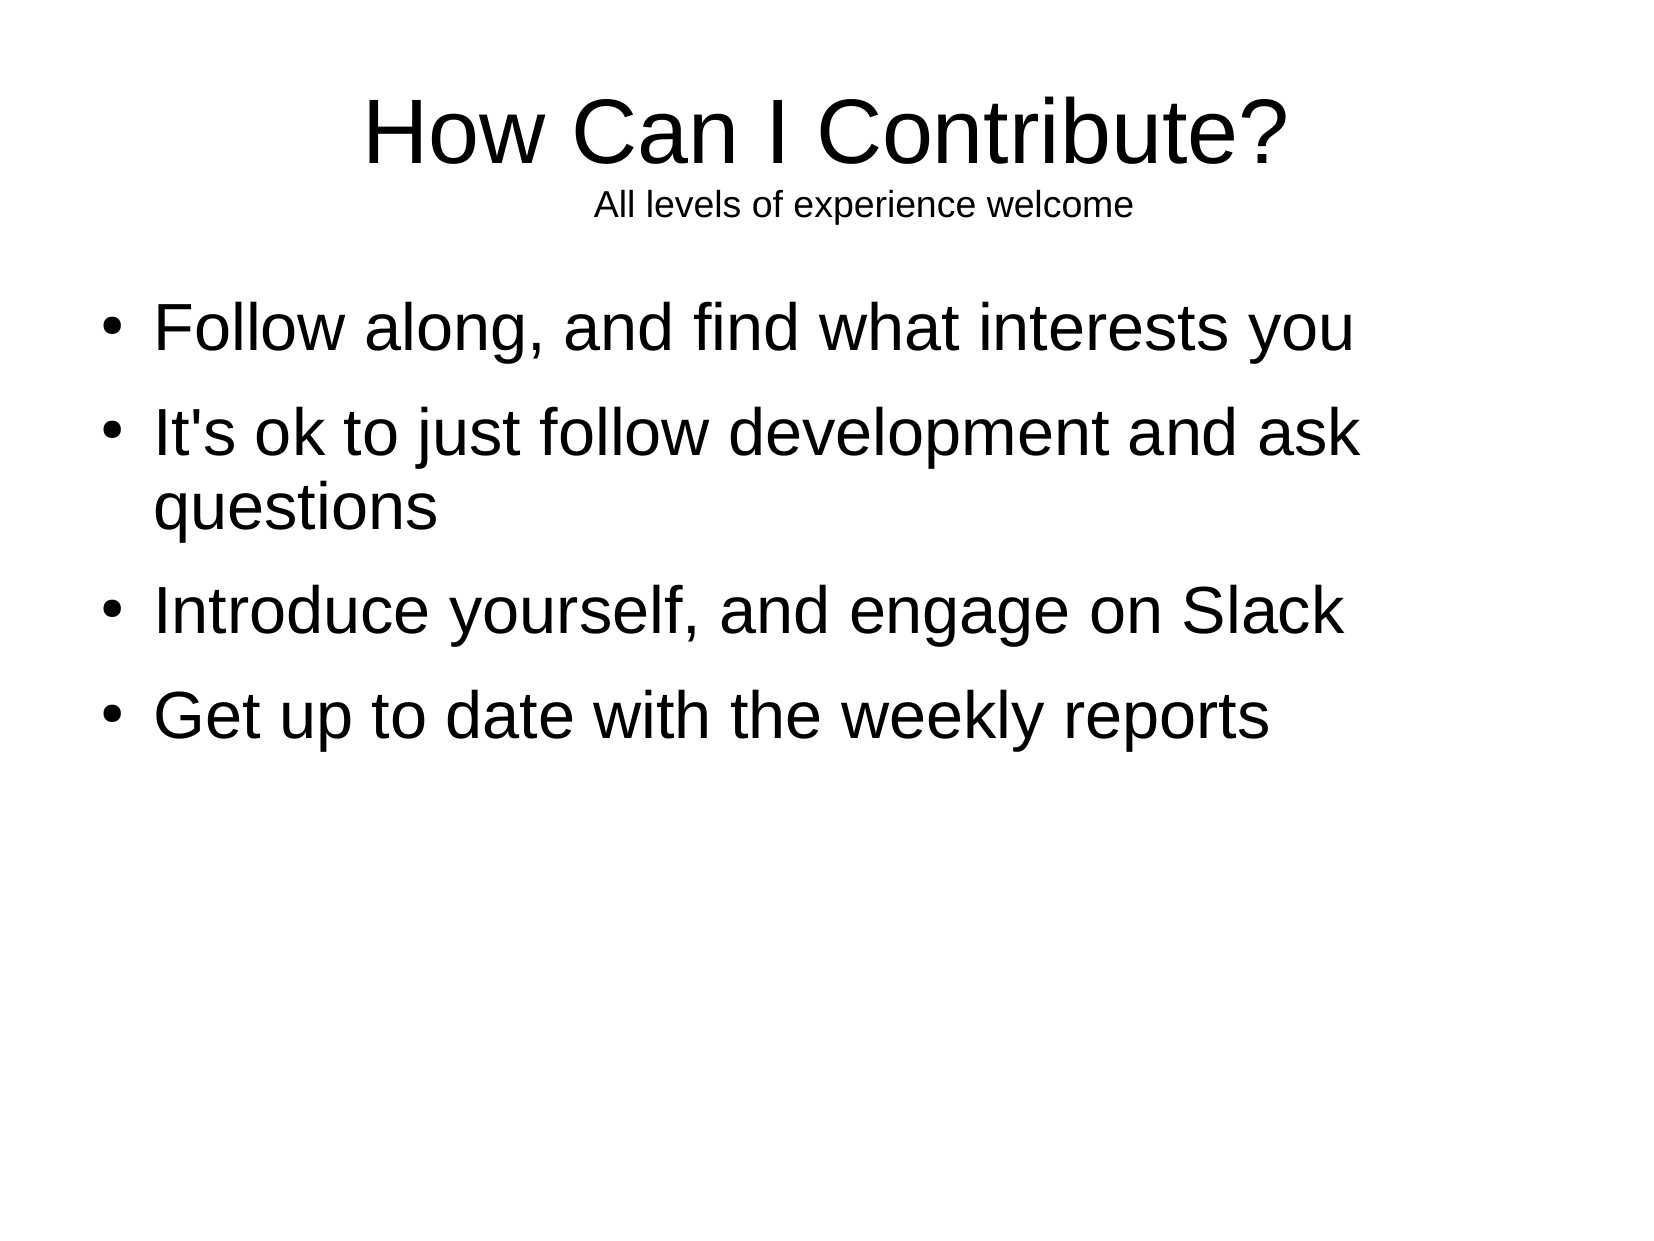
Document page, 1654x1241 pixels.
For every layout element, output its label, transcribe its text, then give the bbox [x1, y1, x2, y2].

list Follow along, and find what interests you It's ok to just follow development and ask questions Introduce yourself, and engage on Slack Get up to date with the weekly reports [82, 290, 1571, 1010]
title How Can I Contribute? All levels of experience welcome [82, 49, 1571, 257]
